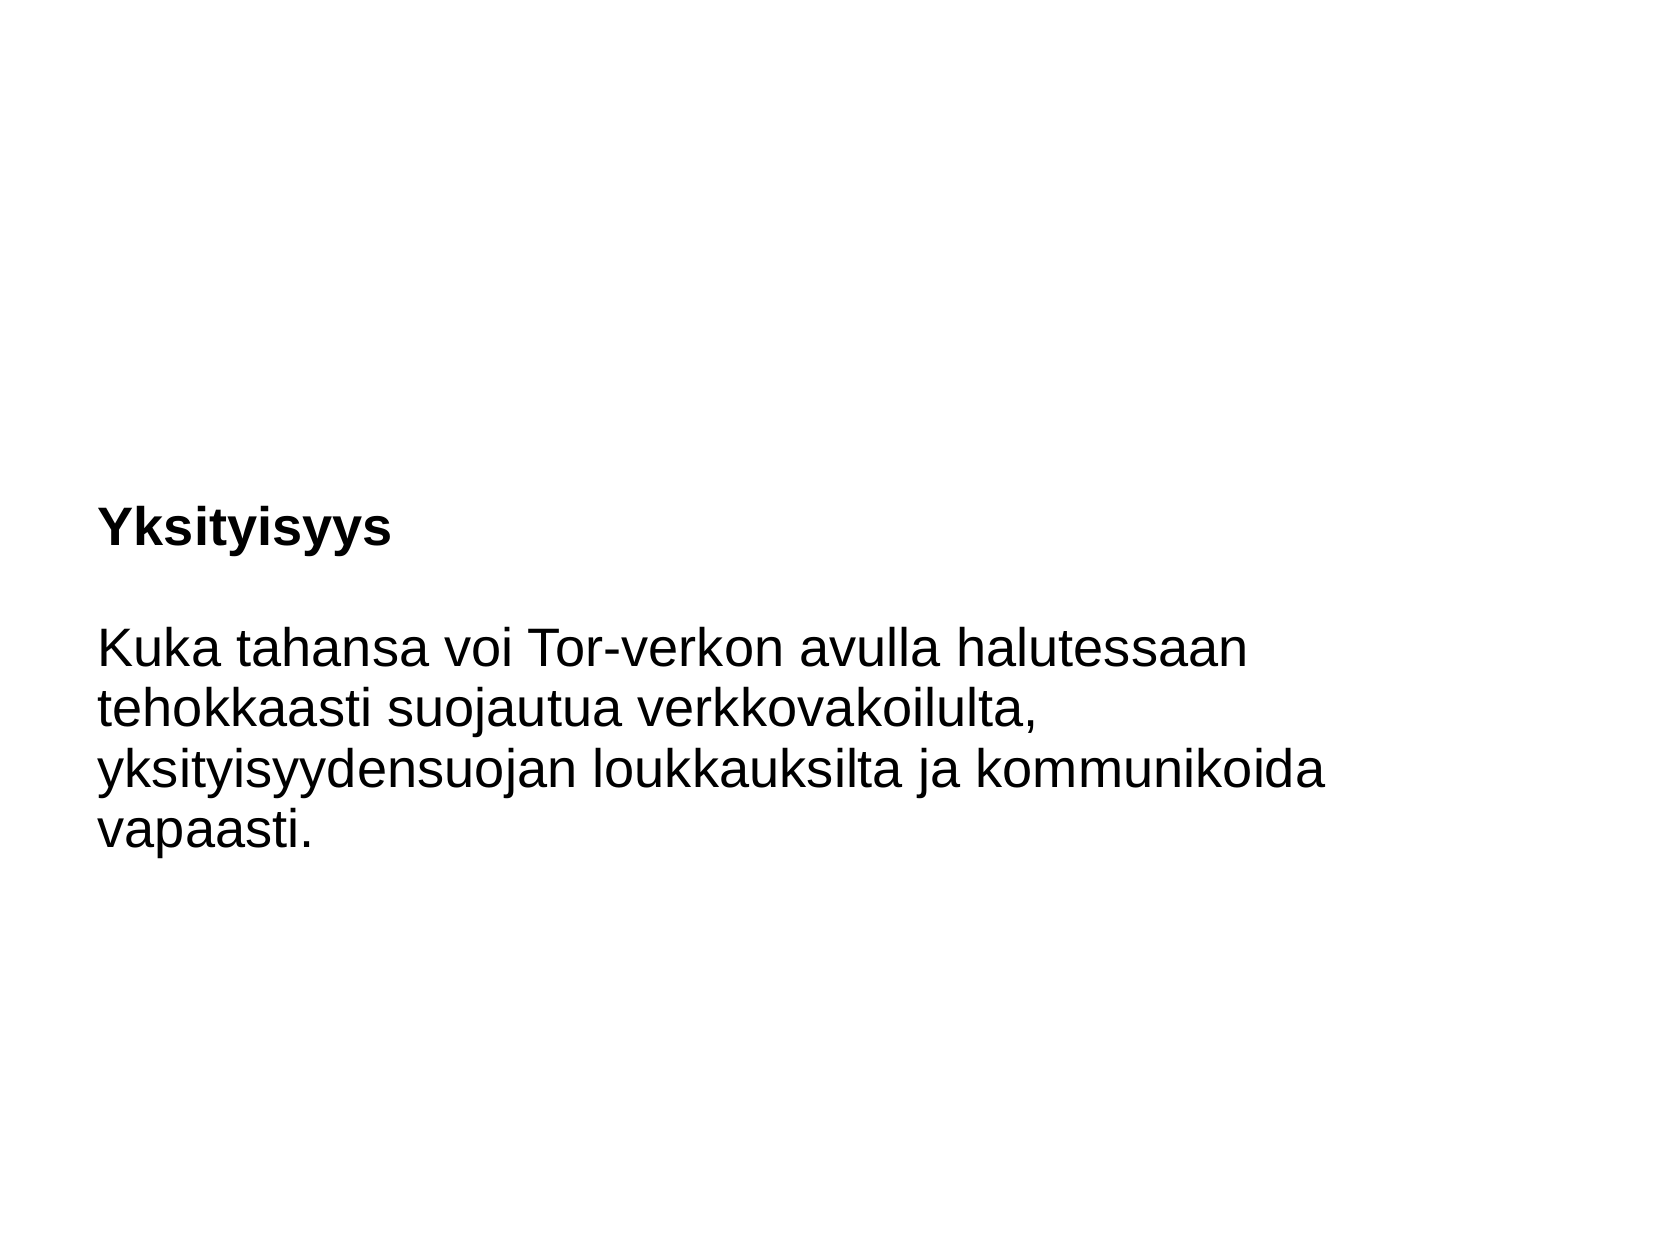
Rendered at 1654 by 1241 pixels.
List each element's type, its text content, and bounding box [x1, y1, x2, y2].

text_box Yksityisyys Kuka tahansa voi Tor-verkon avulla halutessaan tehokkaasti suojautua verkkovakoilulta, yksityisyydensuojan loukkauksilta ja kommunikoida vapaasti. [82, 488, 1512, 869]
